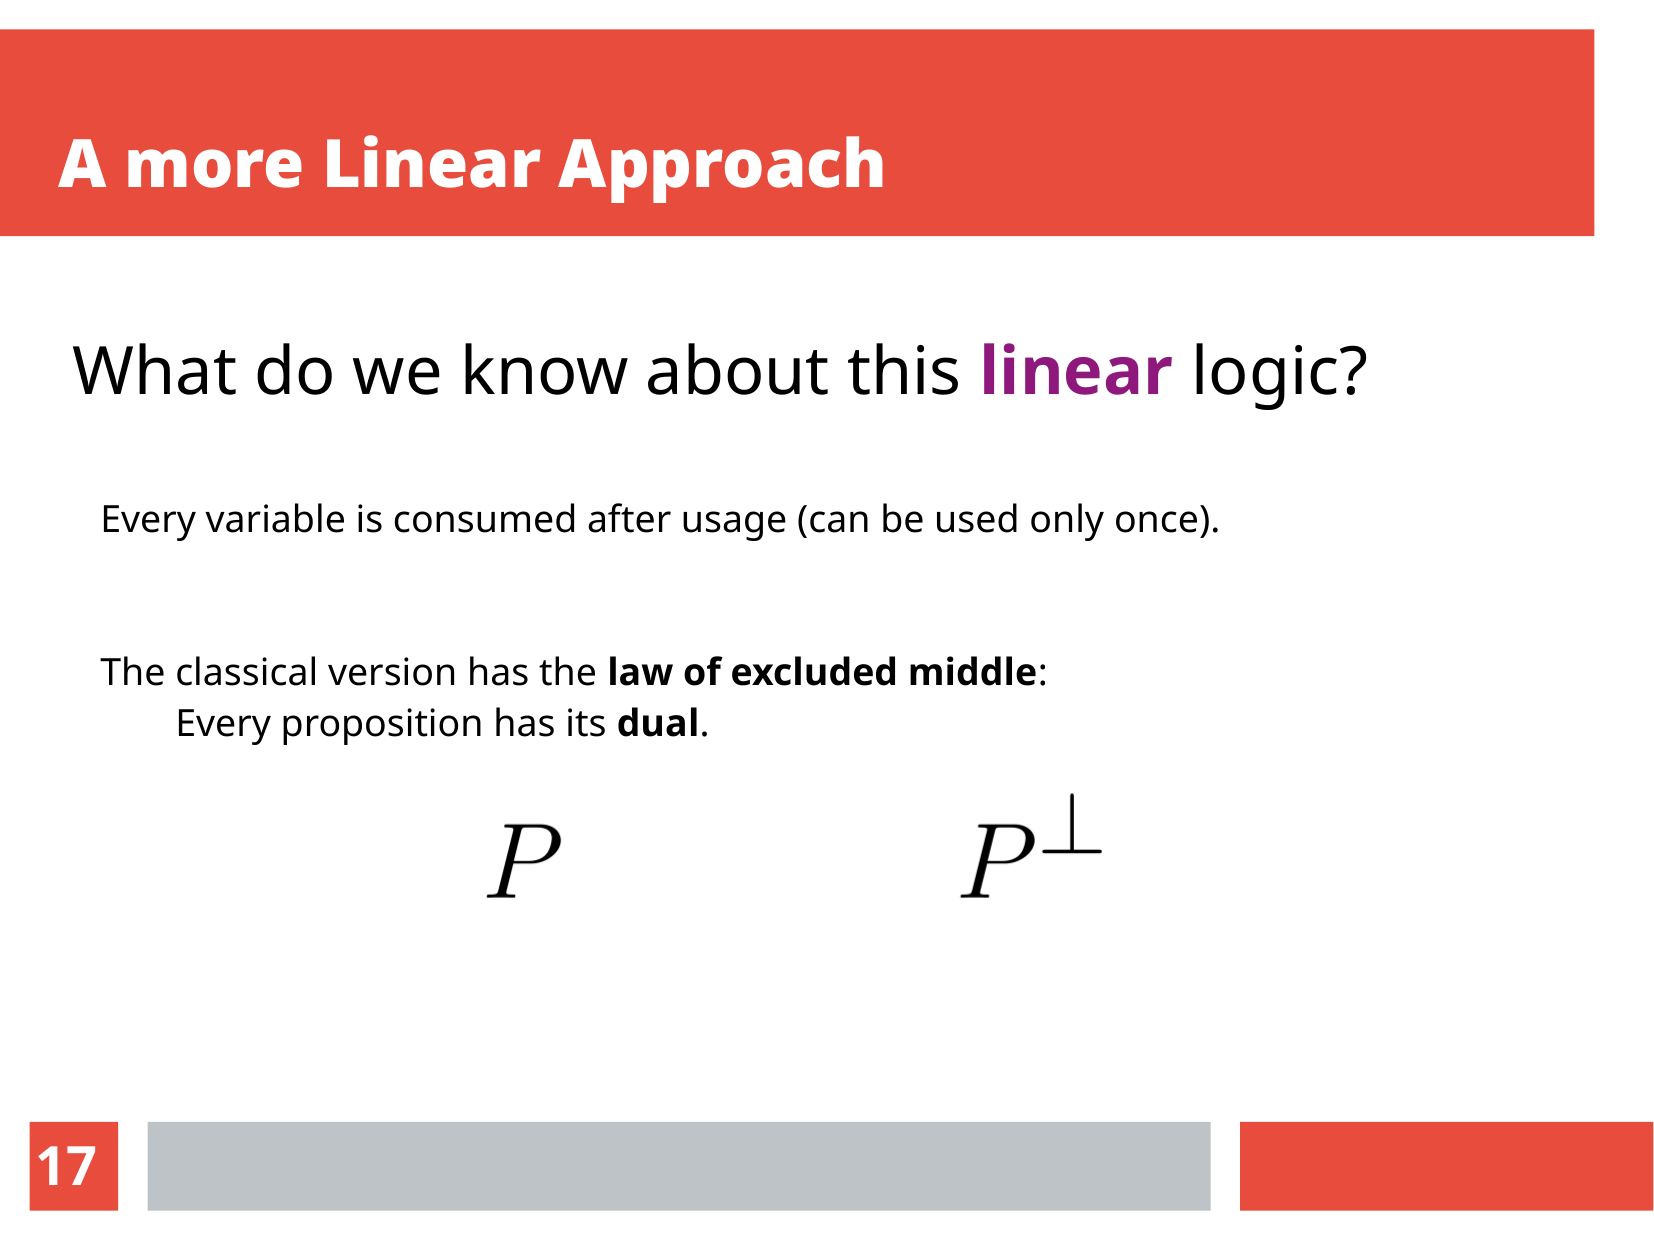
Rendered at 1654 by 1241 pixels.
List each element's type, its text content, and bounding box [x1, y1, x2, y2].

text_box 17 [20, 1119, 254, 1210]
text_box What do we know about this linear logic? [57, 315, 1490, 409]
text_box Every variable is consumed after usage (can be used only once). The classical version has the law of excluded middle: Every proposition has its dual. [85, 485, 1335, 718]
title A more Linear Approach [59, 58, 1595, 207]
picture [464, 772, 1124, 924]
